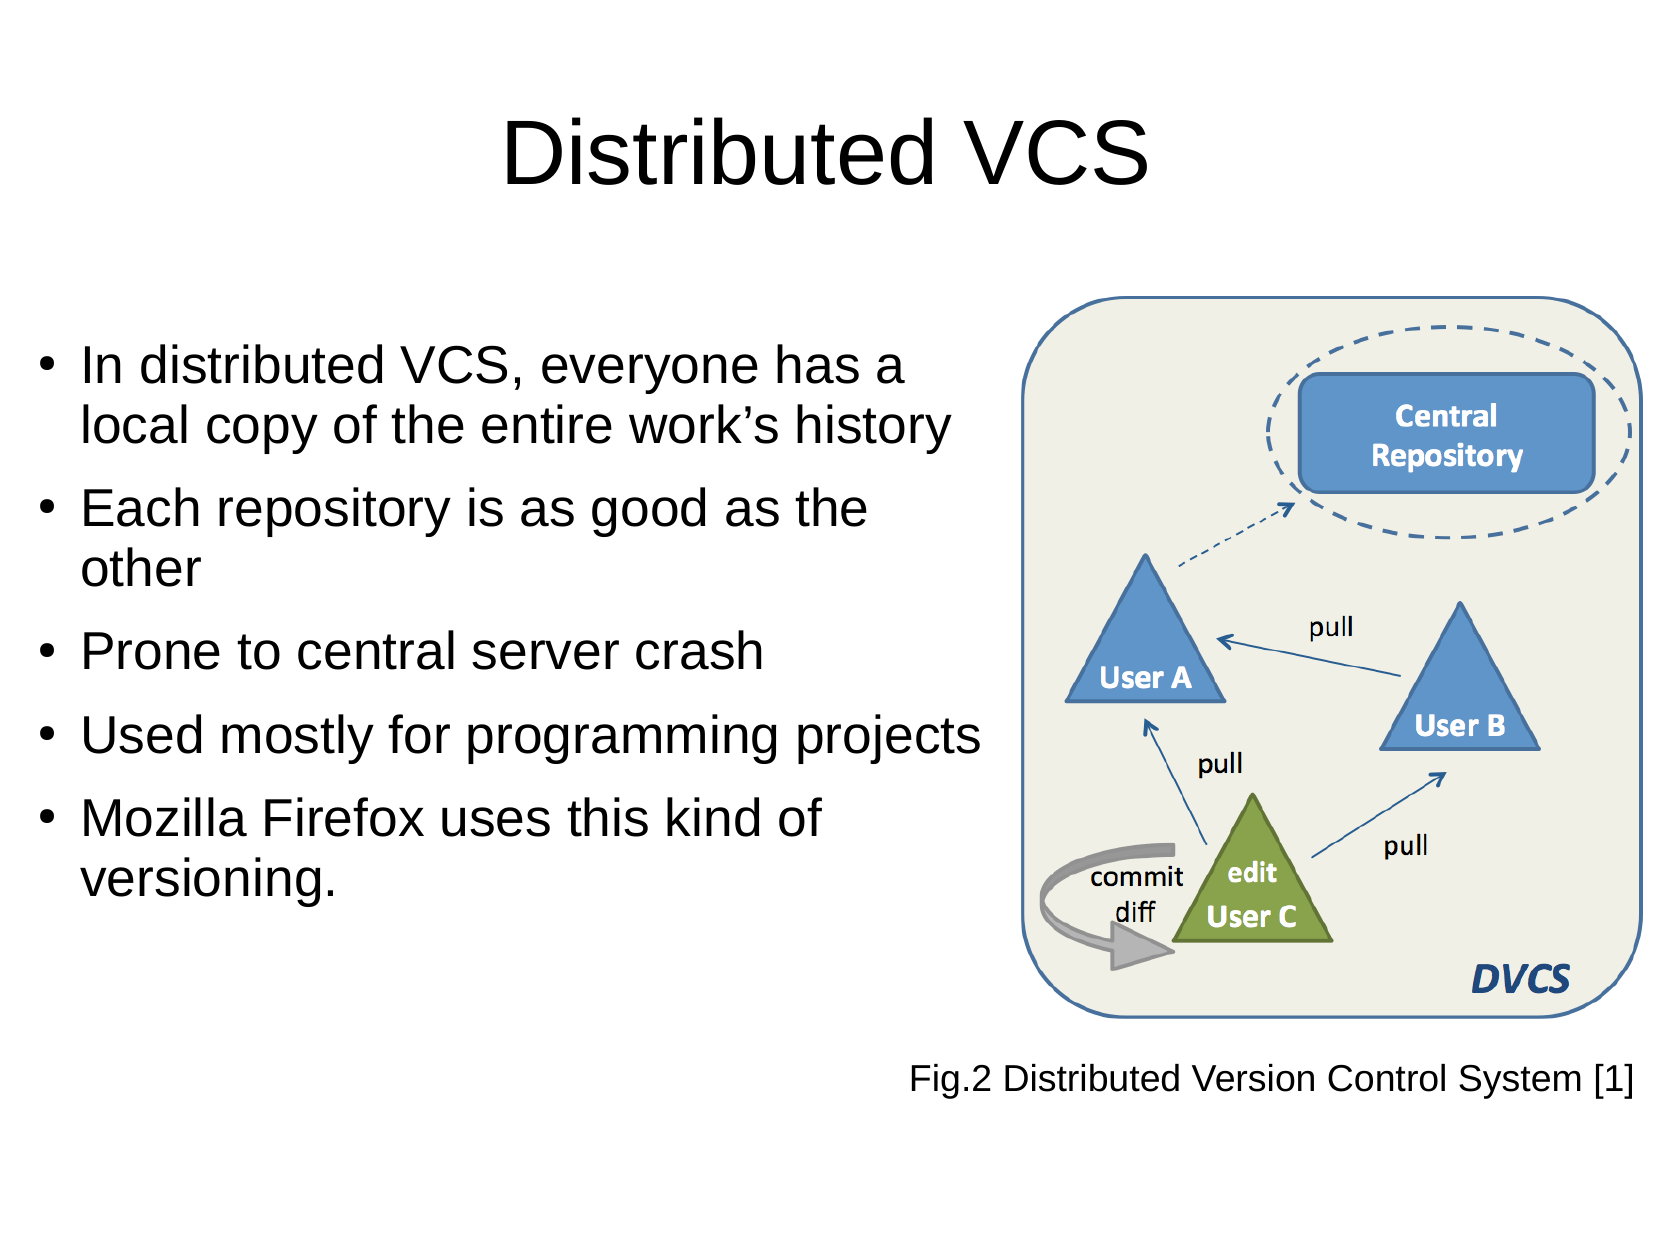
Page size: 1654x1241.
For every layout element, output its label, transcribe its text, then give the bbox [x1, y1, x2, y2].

list In distributed VCS, everyone has a local copy of the entire work’s history Each repository is as good as the other Prone to central server crash Used mostly for programming projects Mozilla Firefox uses this kind of versioning. [23, 335, 1006, 916]
text_box Fig.2 Distributed Version Control System [1] [894, 1050, 1651, 1107]
title Distributed VCS [82, 49, 1571, 257]
picture [1005, 282, 1654, 1036]
